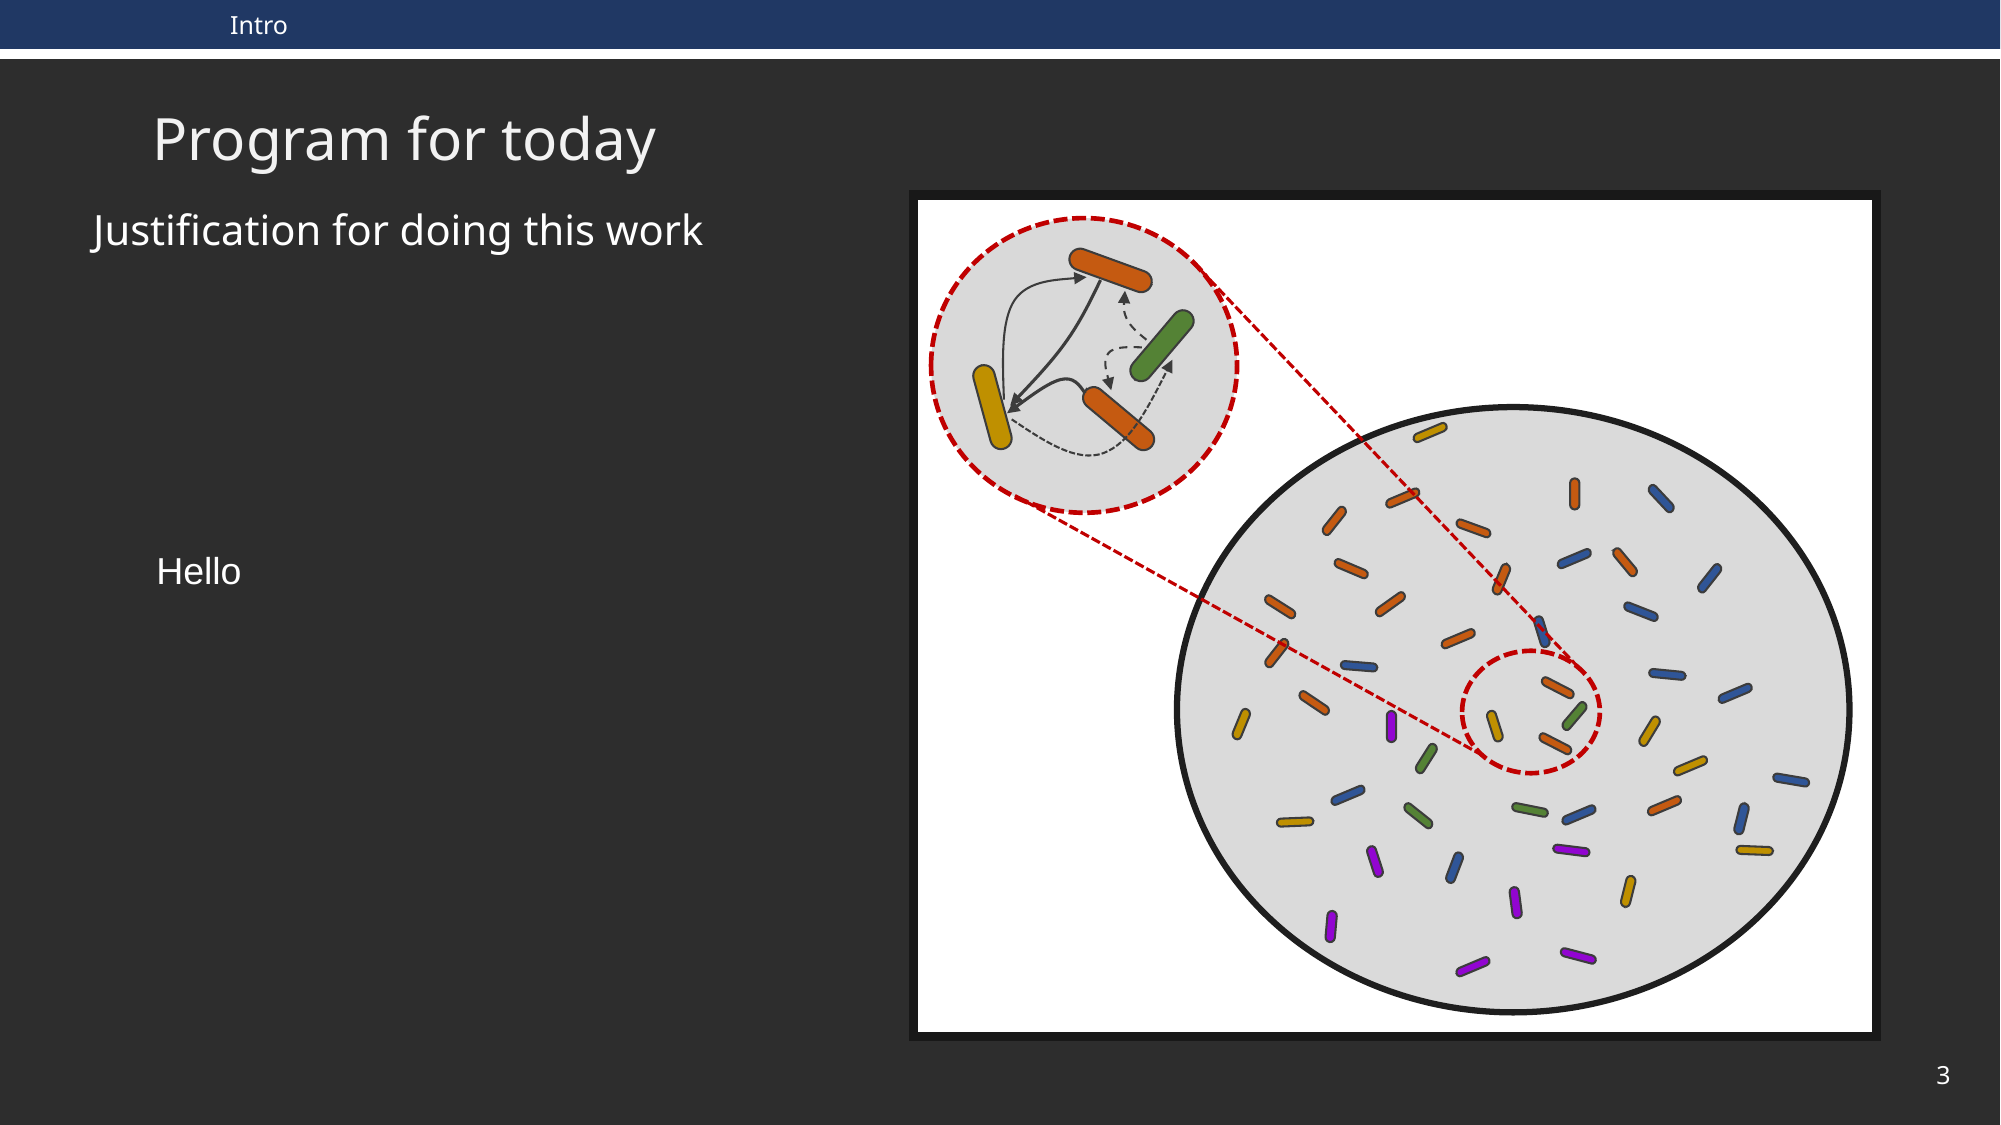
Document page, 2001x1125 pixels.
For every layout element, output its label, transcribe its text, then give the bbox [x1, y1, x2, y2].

slide_number <number> [1515, 1046, 1966, 1107]
text_box [913, 194, 1877, 1037]
text_box Hello [141, 543, 792, 643]
footer Intro [0, 0, 519, 51]
list Justification for doing this work [78, 202, 858, 1042]
title Program for today [137, 94, 1863, 204]
